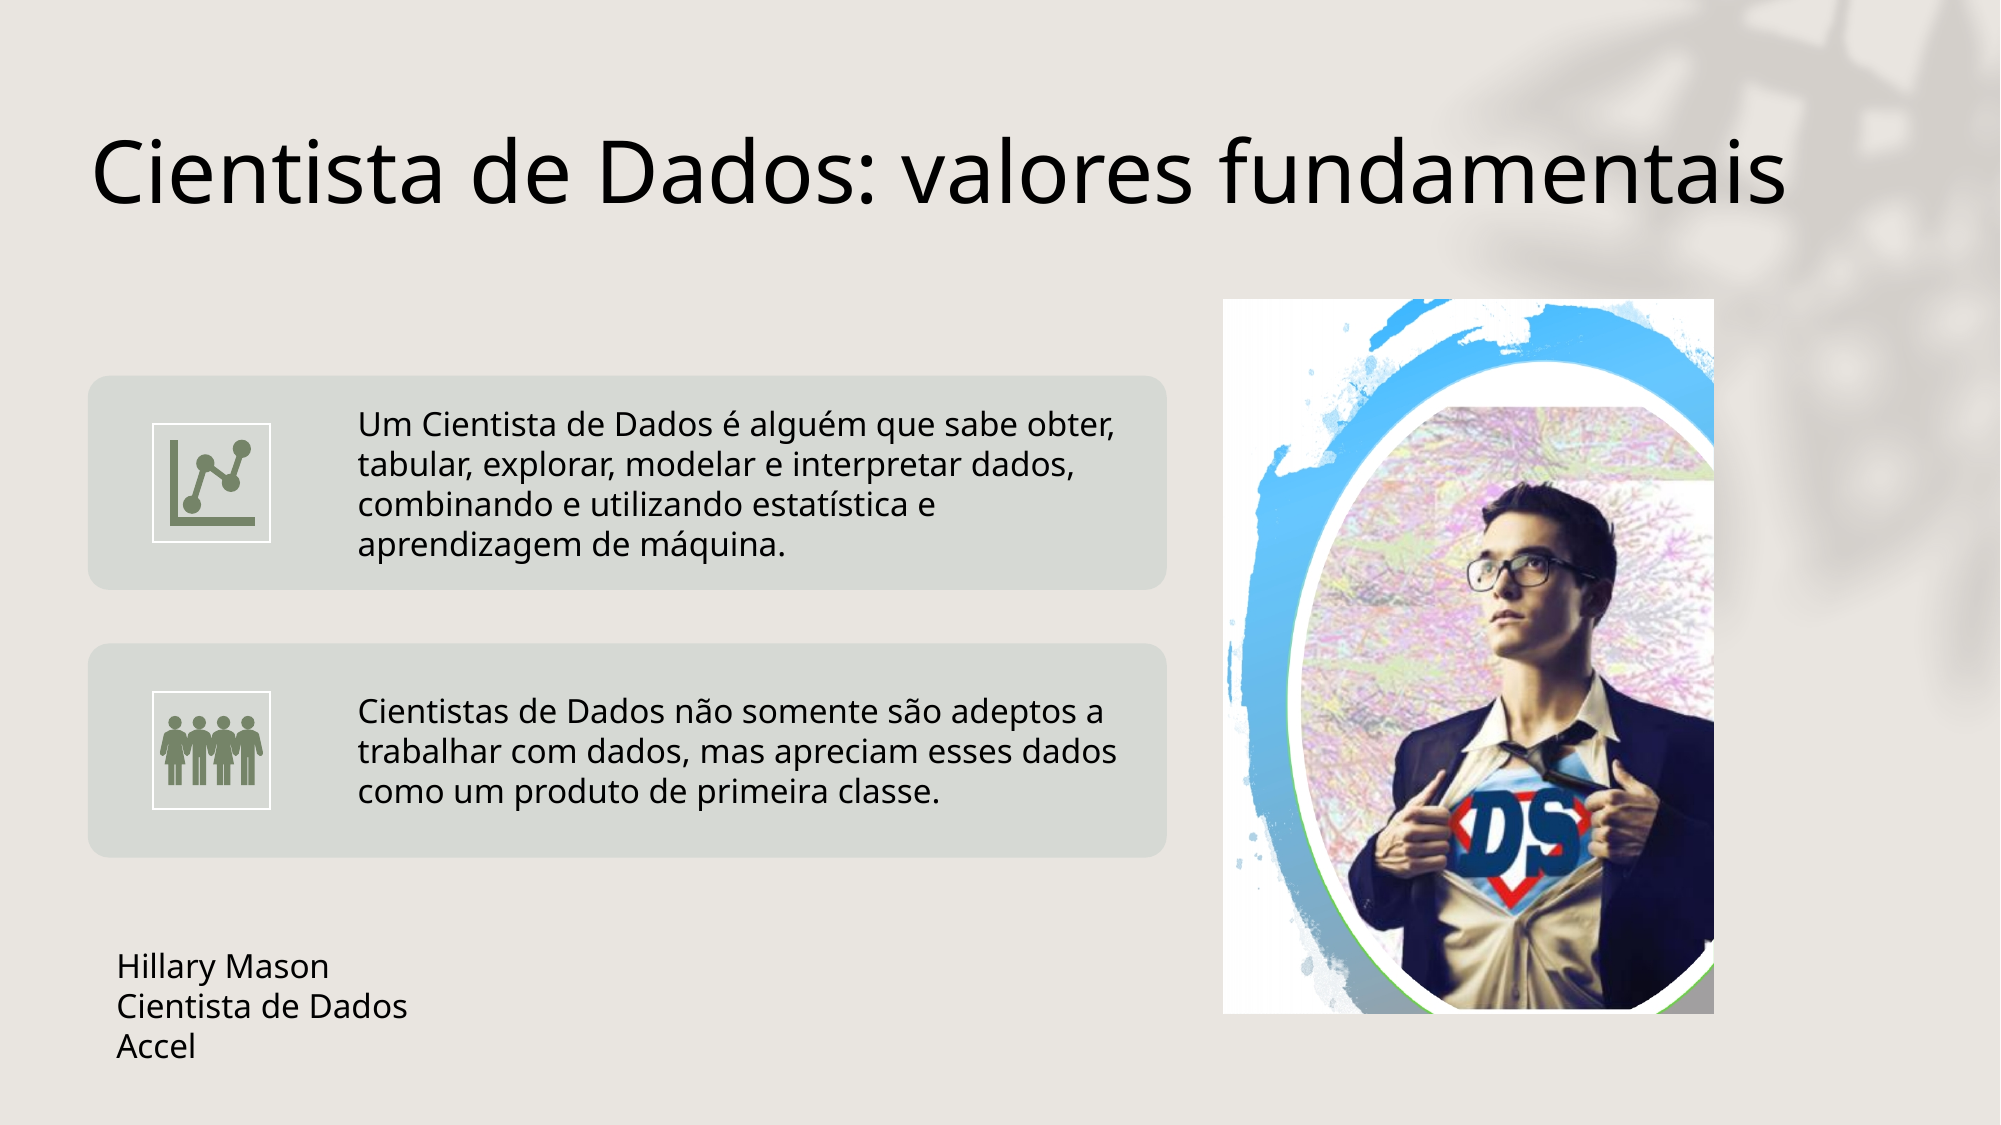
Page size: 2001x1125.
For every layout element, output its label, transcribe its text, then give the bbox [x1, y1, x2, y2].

text_box Um Cientista de Dados é alguém que sabe obter, tabular, explorar, modelar e interpretar dados, combinando e utilizando estatística e aprendizagem de máquina. [335, 375, 1167, 590]
text_box [87, 375, 335, 590]
title Cientista de Dados: valores fundamentais [75, 60, 1863, 278]
text_box Hillary Mason Cientista de Dados Accel [101, 937, 438, 1079]
picture [1223, 299, 1714, 1014]
text_box Cientistas de Dados não somente são adeptos a trabalhar com dados, mas apreciam esses dados como um produto de primeira classe. [335, 643, 1167, 858]
text_box [87, 643, 335, 858]
